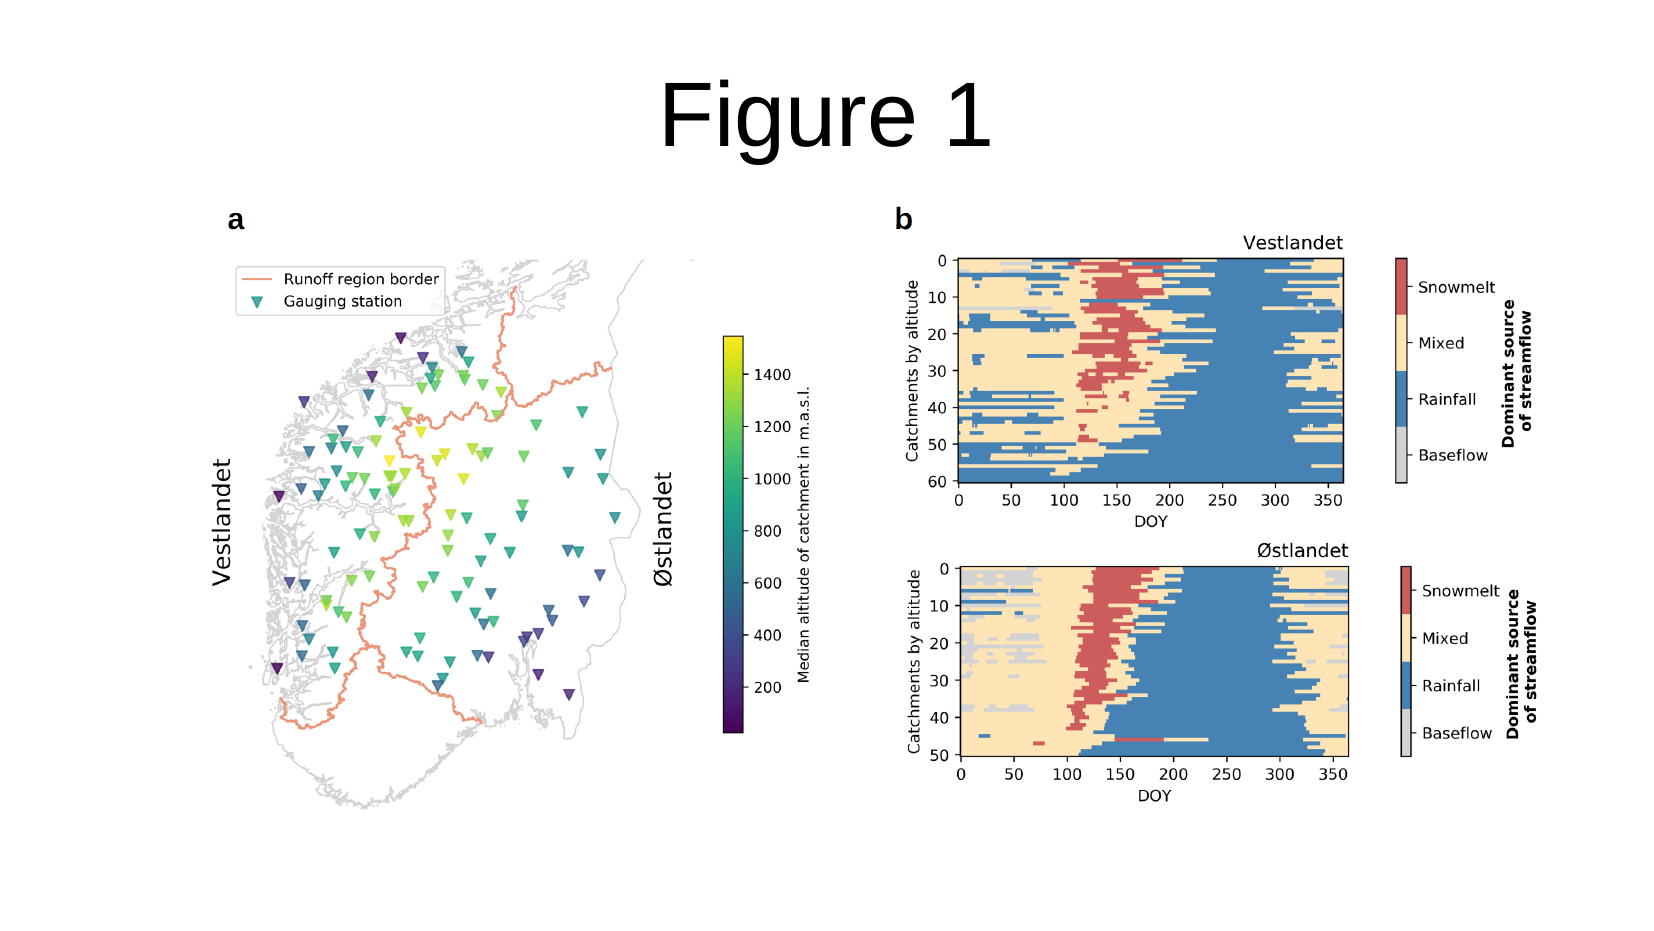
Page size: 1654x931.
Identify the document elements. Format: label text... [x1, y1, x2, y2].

picture [188, 165, 1560, 851]
title Figure 1 [82, 37, 1571, 193]
